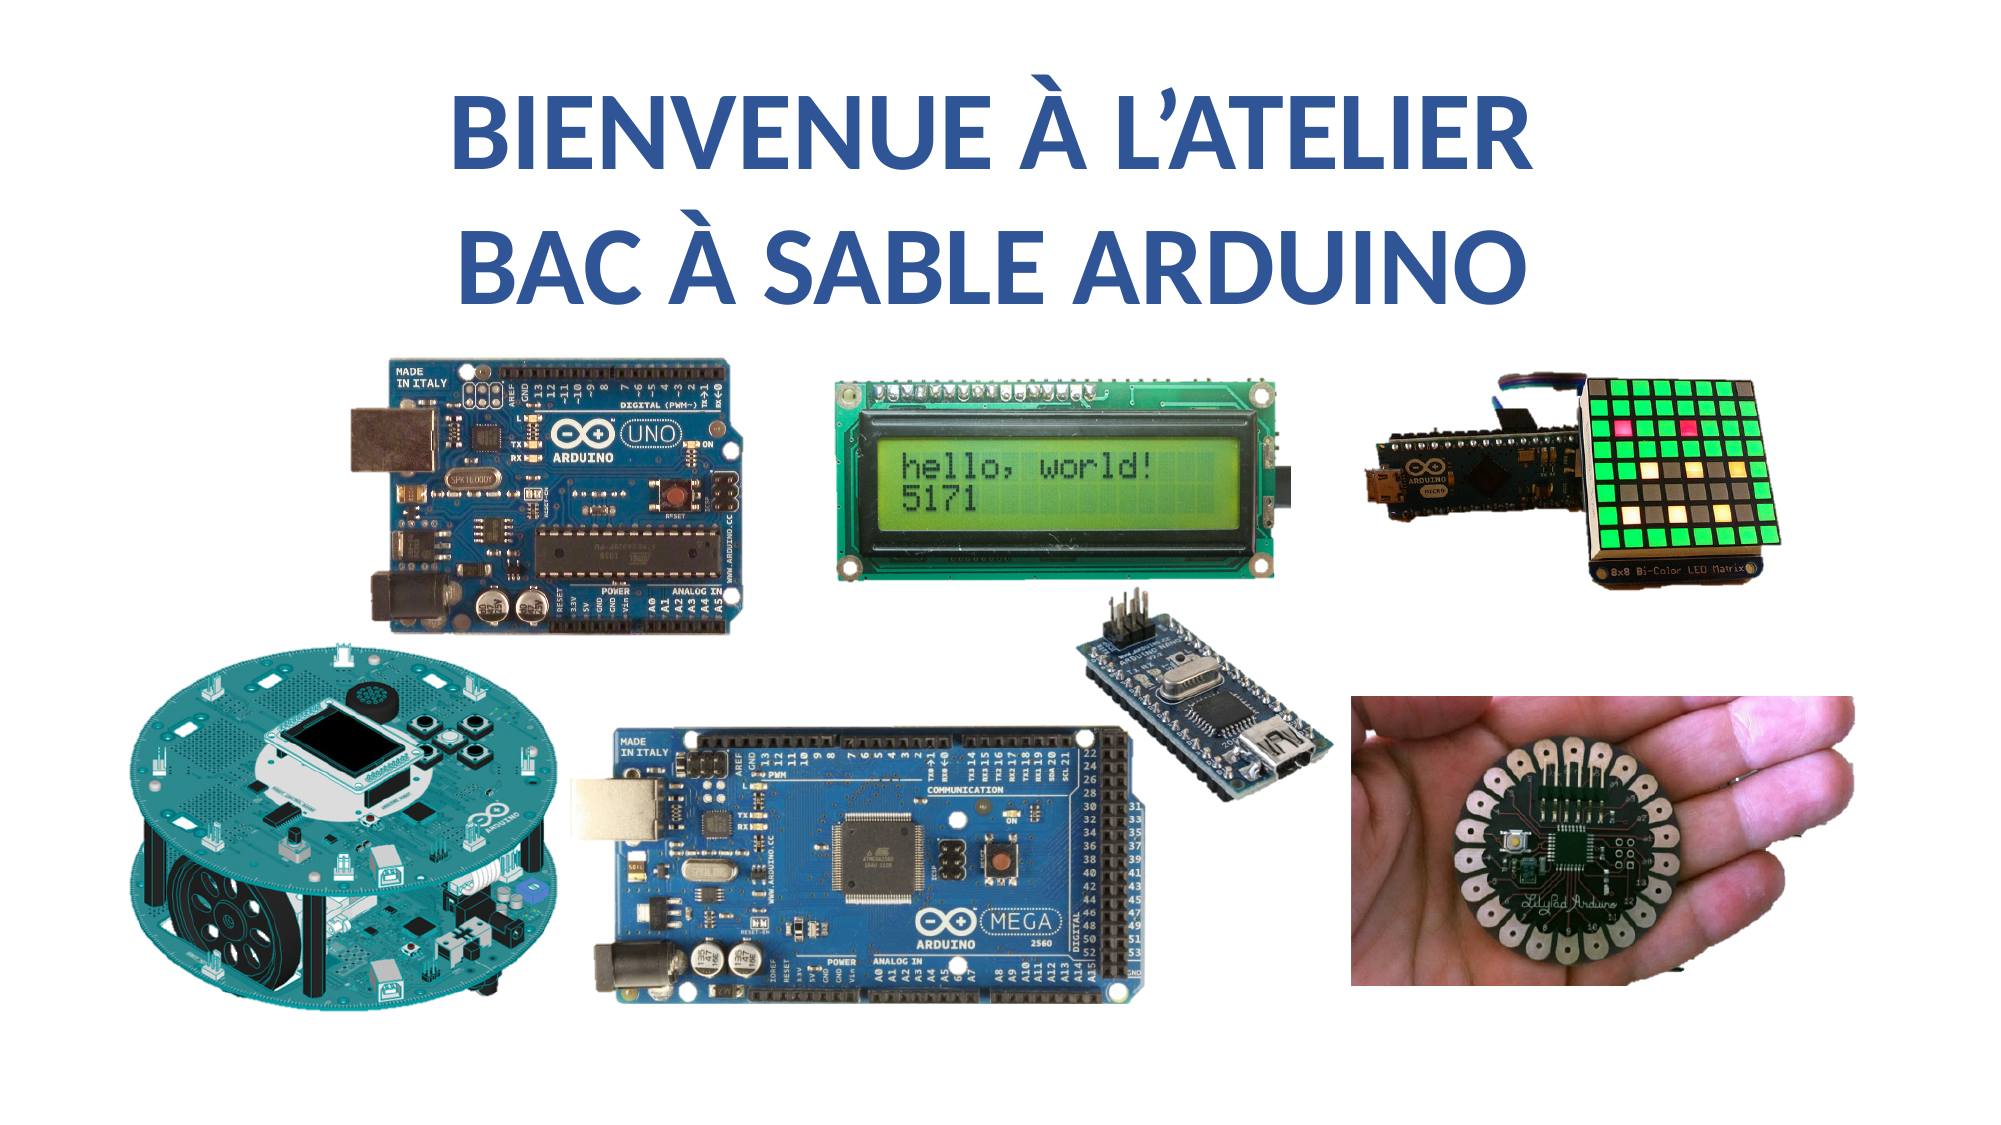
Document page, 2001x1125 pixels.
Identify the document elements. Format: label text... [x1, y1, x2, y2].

text_box Bienvenue à l’atelier Bac à sable Arduino [423, 50, 1562, 335]
picture [113, 332, 1881, 1020]
